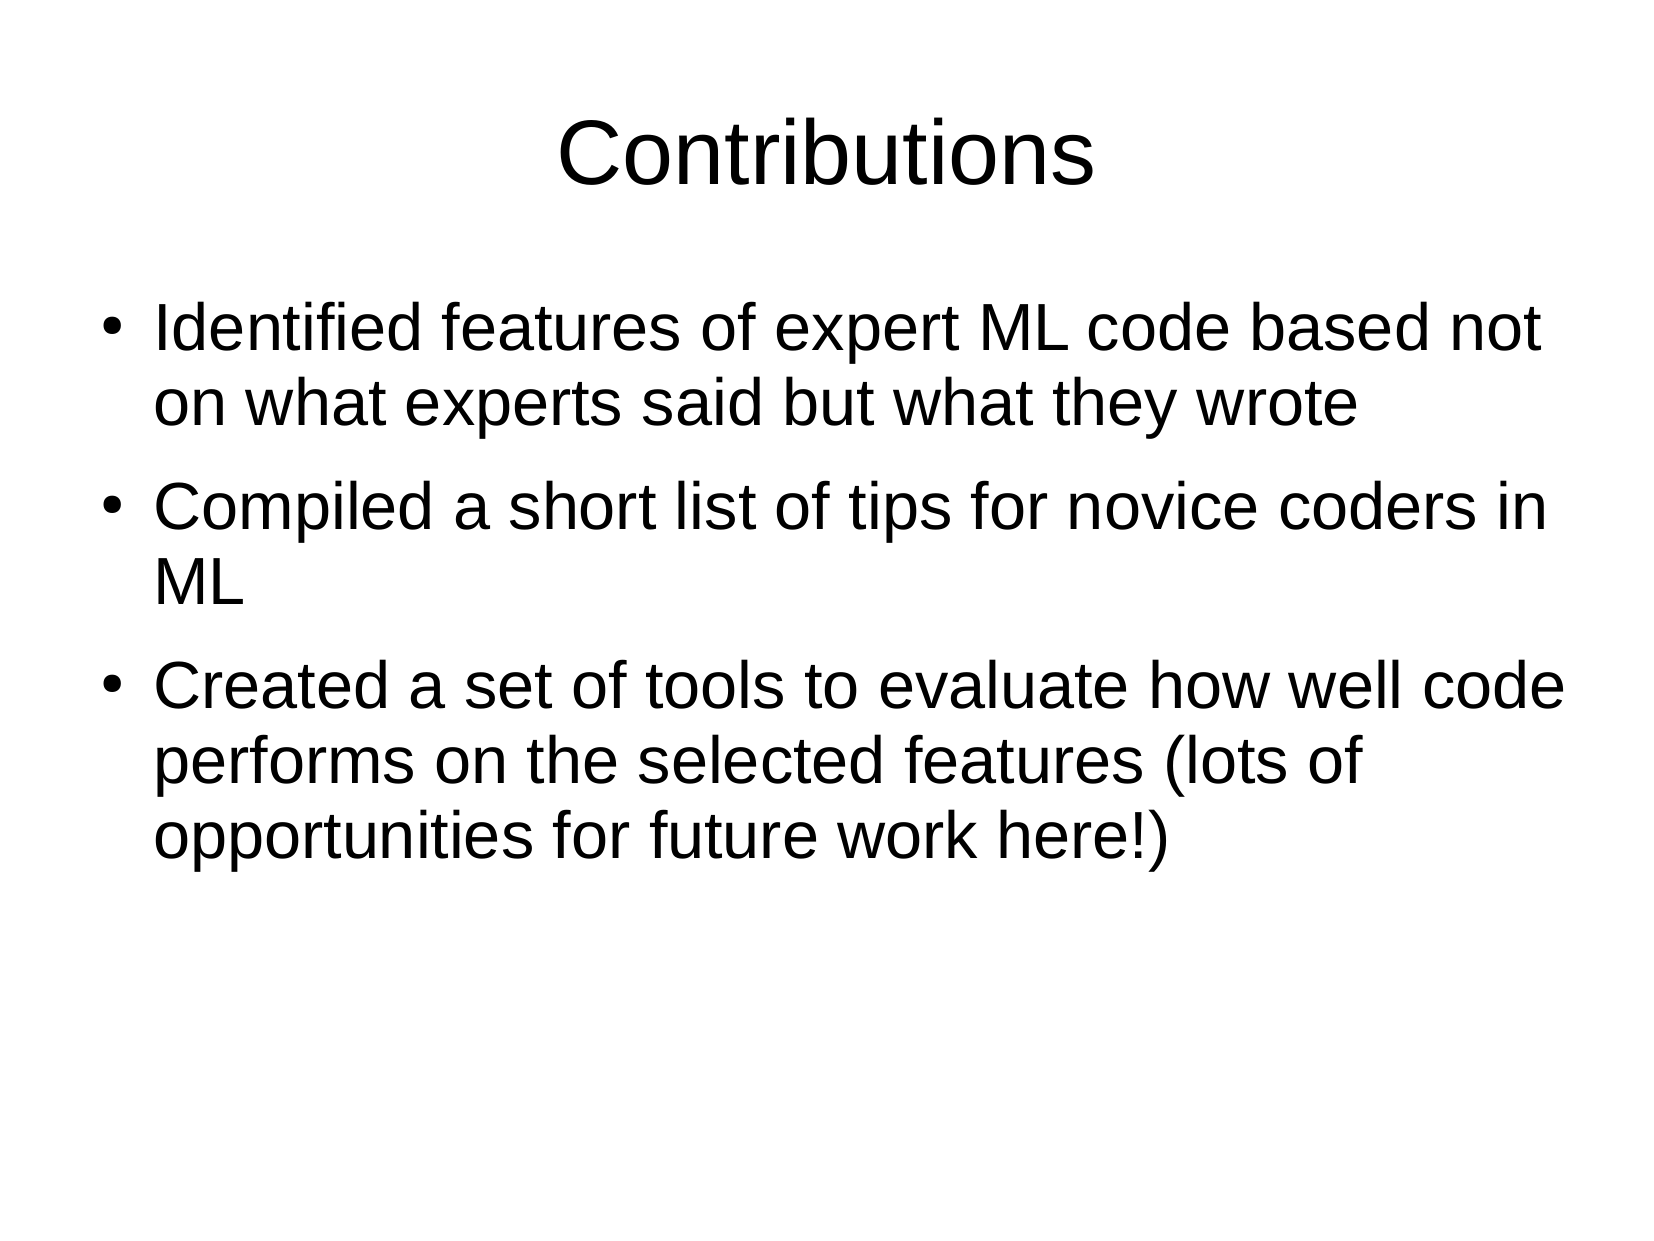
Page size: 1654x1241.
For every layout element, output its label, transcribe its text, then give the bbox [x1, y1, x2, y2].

title Contributions [82, 49, 1571, 257]
list Identified features of expert ML code based not on what experts said but what they wrote Compiled a short list of tips for novice coders in ML Created a set of tools to evaluate how well code performs on the selected features (lots of opportunities for future work here!) [82, 290, 1571, 1010]
